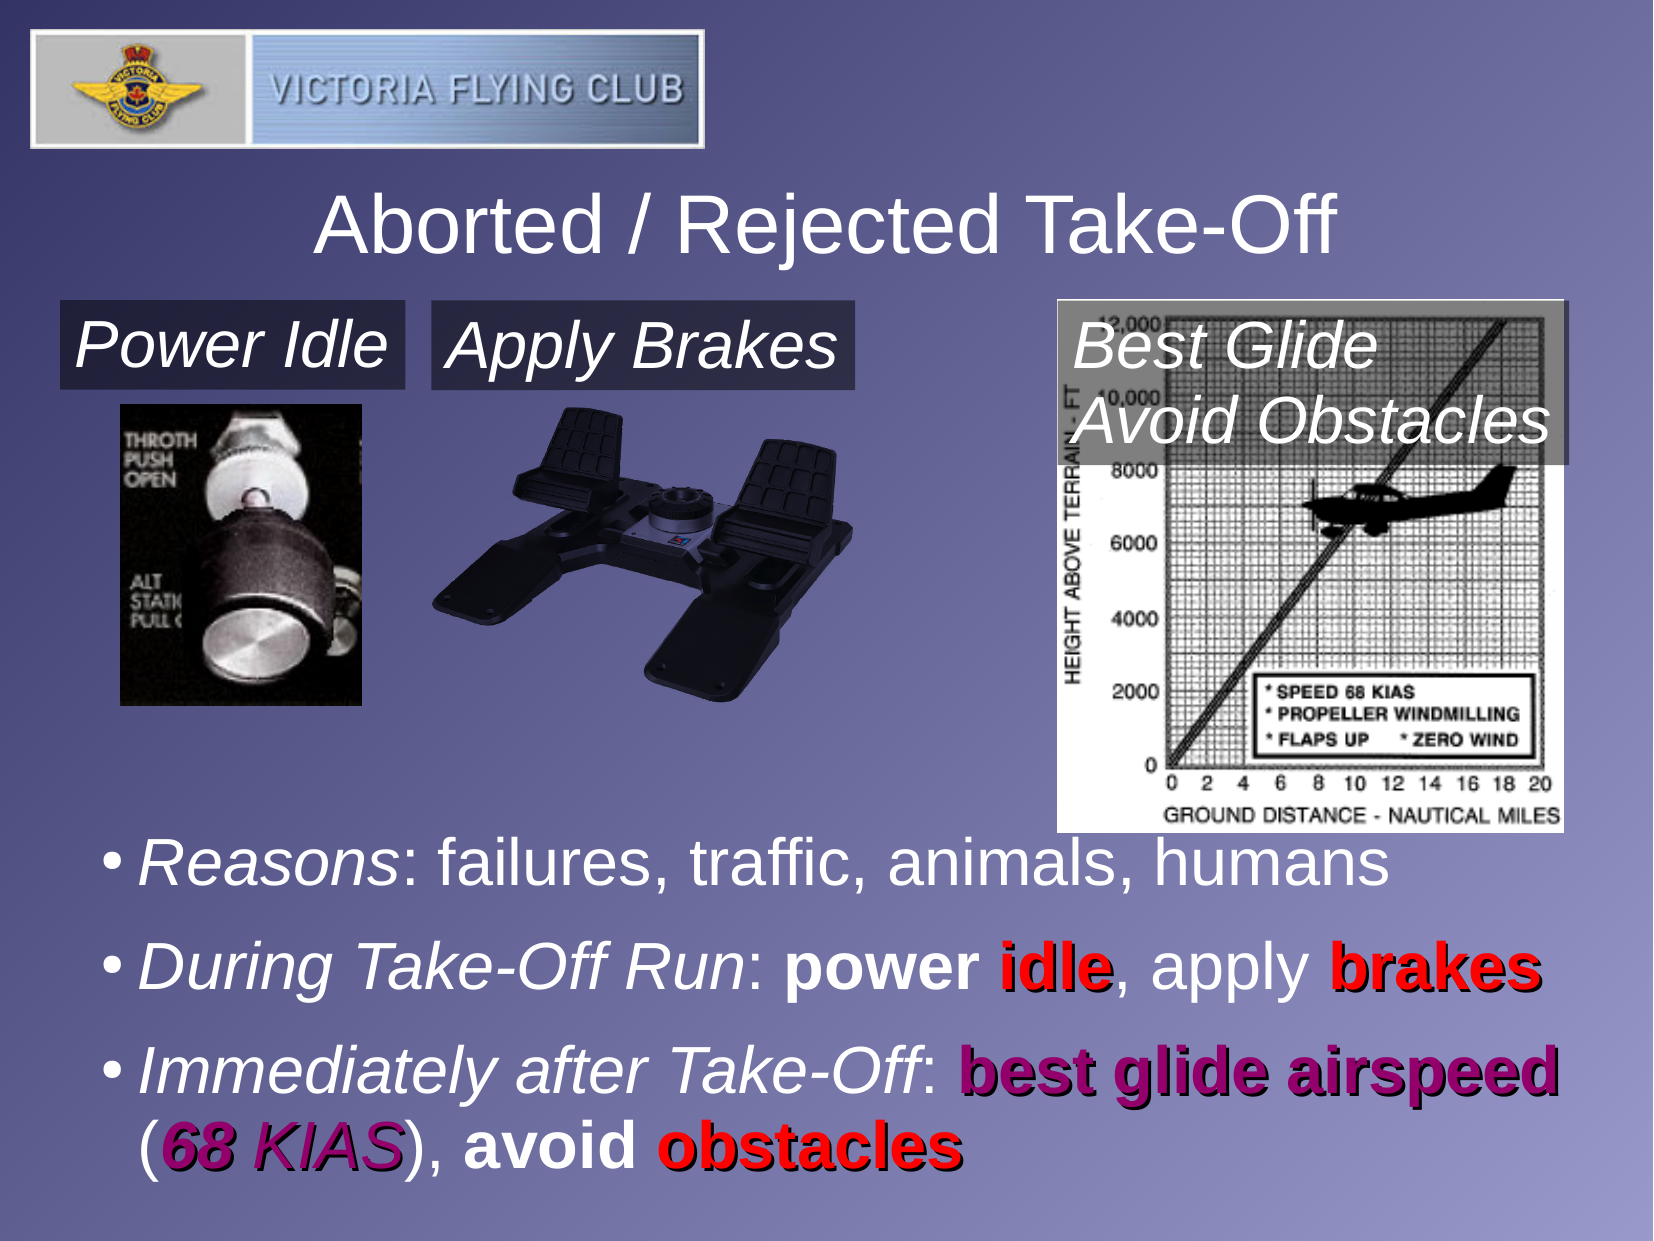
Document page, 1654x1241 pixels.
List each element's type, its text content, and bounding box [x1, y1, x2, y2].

picture [120, 404, 362, 706]
text_box Apply Brakes [431, 300, 856, 391]
picture [430, 404, 856, 706]
list Reasons: failures, traffic, animals, humans During Take-Off Run: power idle, apply brakes Immediately after Take-Off: best glide airspeed (68 KIAS), avoid obstacles [82, 825, 1571, 1201]
picture [1057, 466, 1564, 833]
text_box Power Idle [60, 300, 406, 390]
picture [30, 29, 705, 149]
title Aborted / Rejected Take-Off [82, 150, 1571, 301]
text_box Best Glide Avoid Obstacles [1057, 300, 1570, 466]
